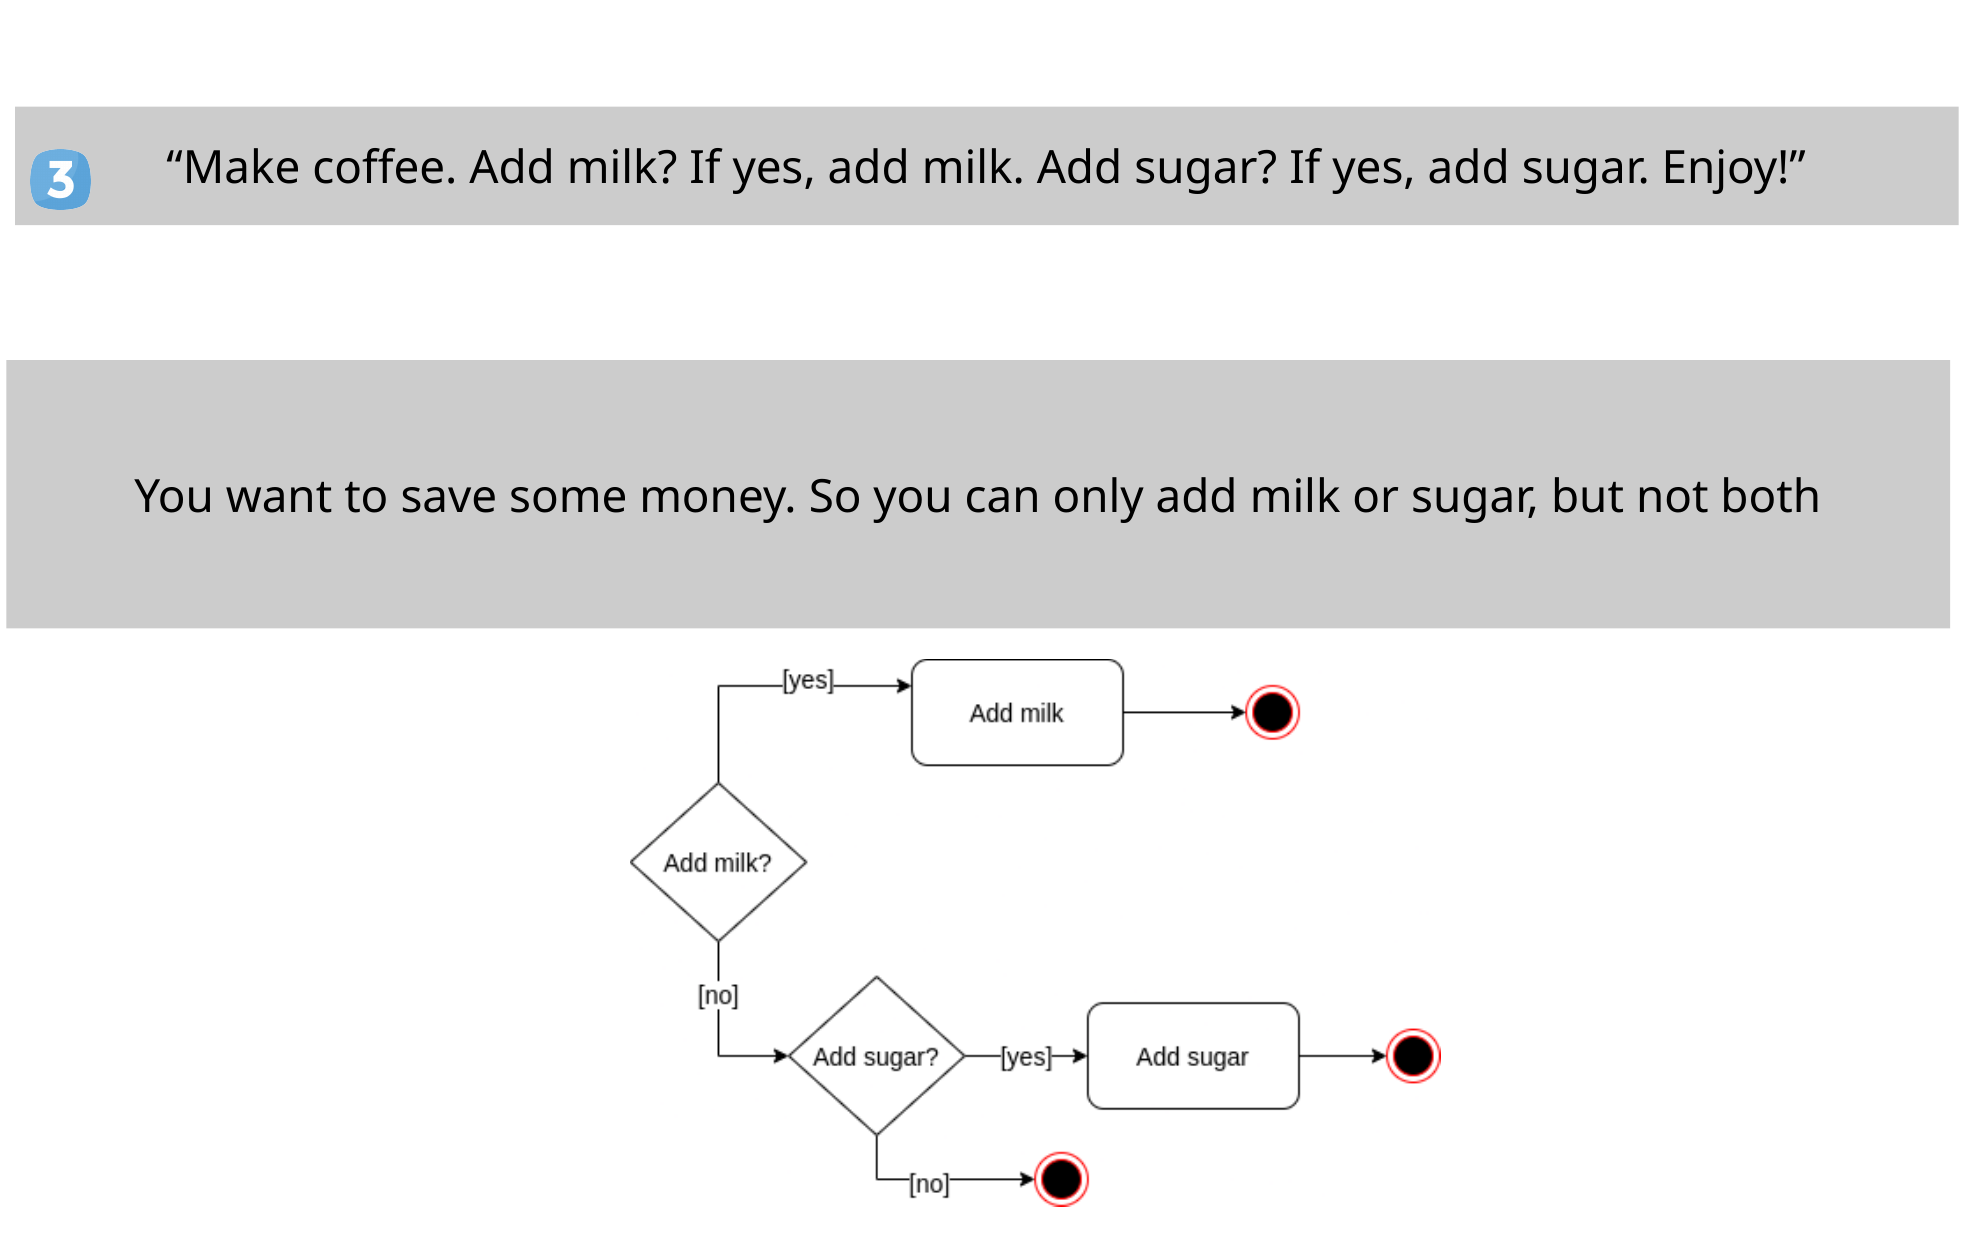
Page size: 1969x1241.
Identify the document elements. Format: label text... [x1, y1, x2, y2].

text_box “Make coffee. Add milk? If yes, add milk. Add sugar? If yes, add sugar. Enjoy!” [15, 106, 1959, 226]
picture [30, 149, 91, 211]
picture [630, 659, 1441, 1207]
text_box You want to save some money. So you can only add milk or sugar, but not both [6, 360, 1951, 629]
